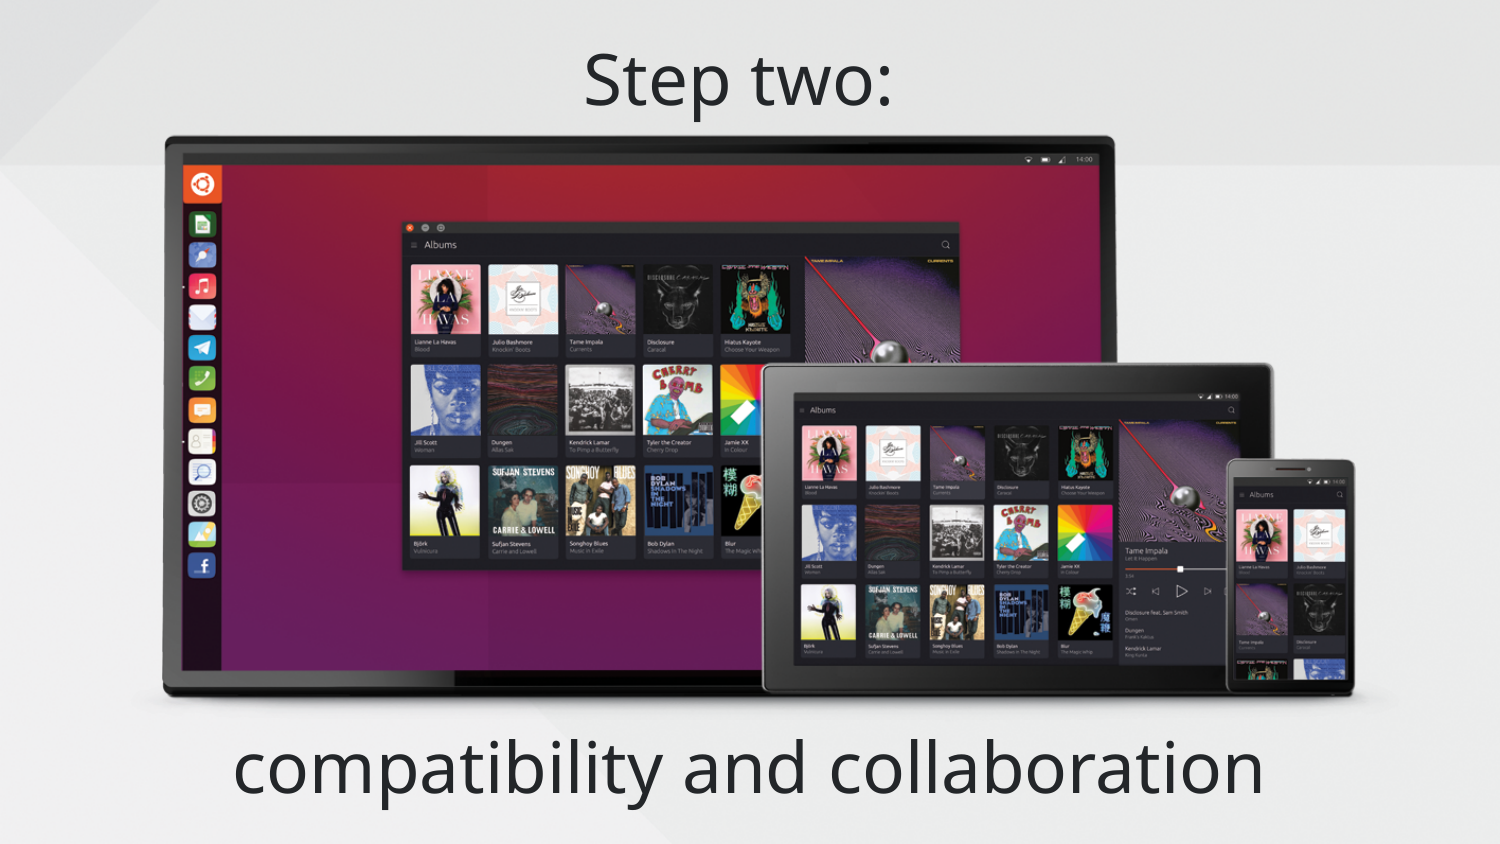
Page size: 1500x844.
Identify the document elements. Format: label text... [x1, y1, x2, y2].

title compatibility and collaboration [75, 688, 1425, 844]
title Step two: [64, 0, 1415, 156]
picture [0, 0, 1500, 844]
